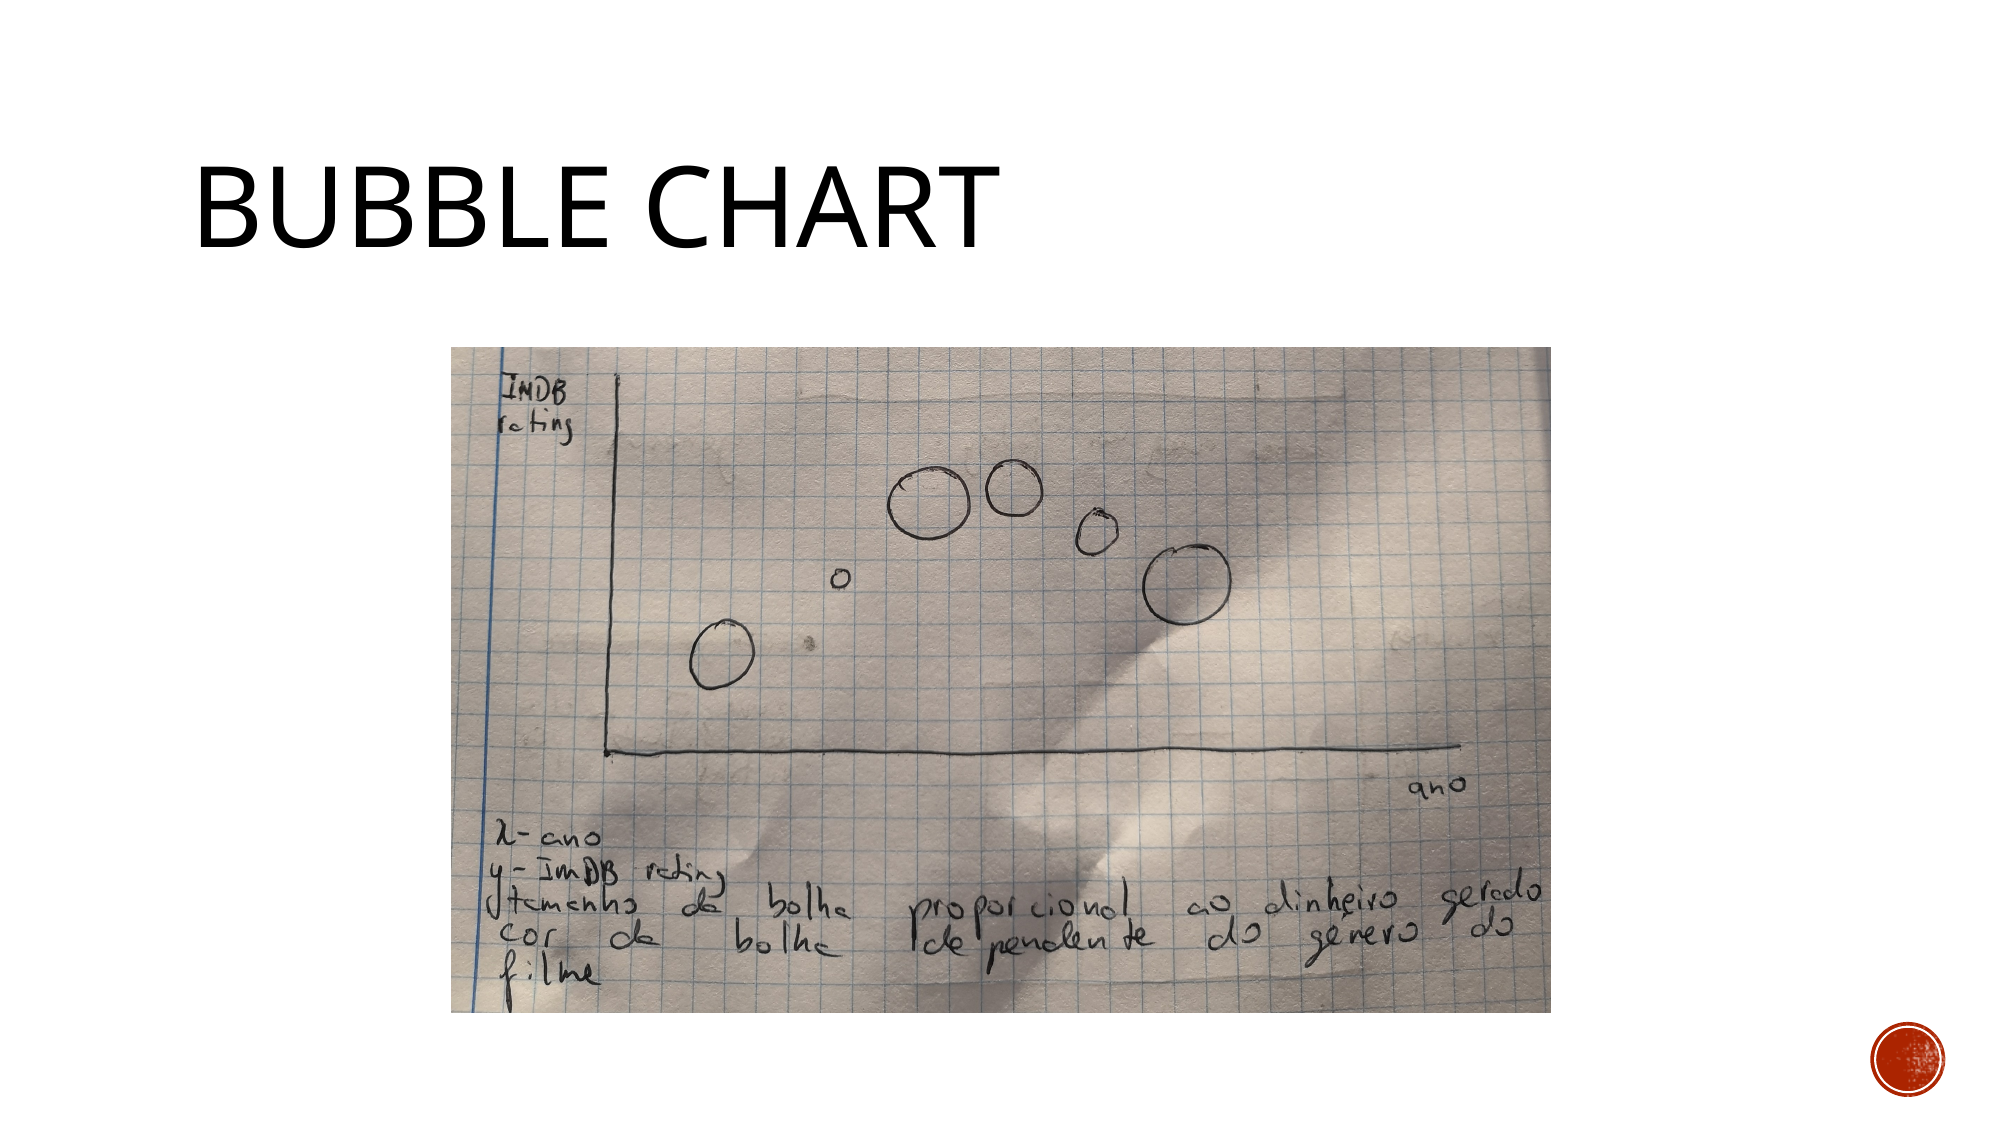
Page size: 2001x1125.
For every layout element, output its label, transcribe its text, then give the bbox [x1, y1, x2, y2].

title Bubble chart [175, 79, 1826, 344]
picture [451, 347, 1551, 1013]
